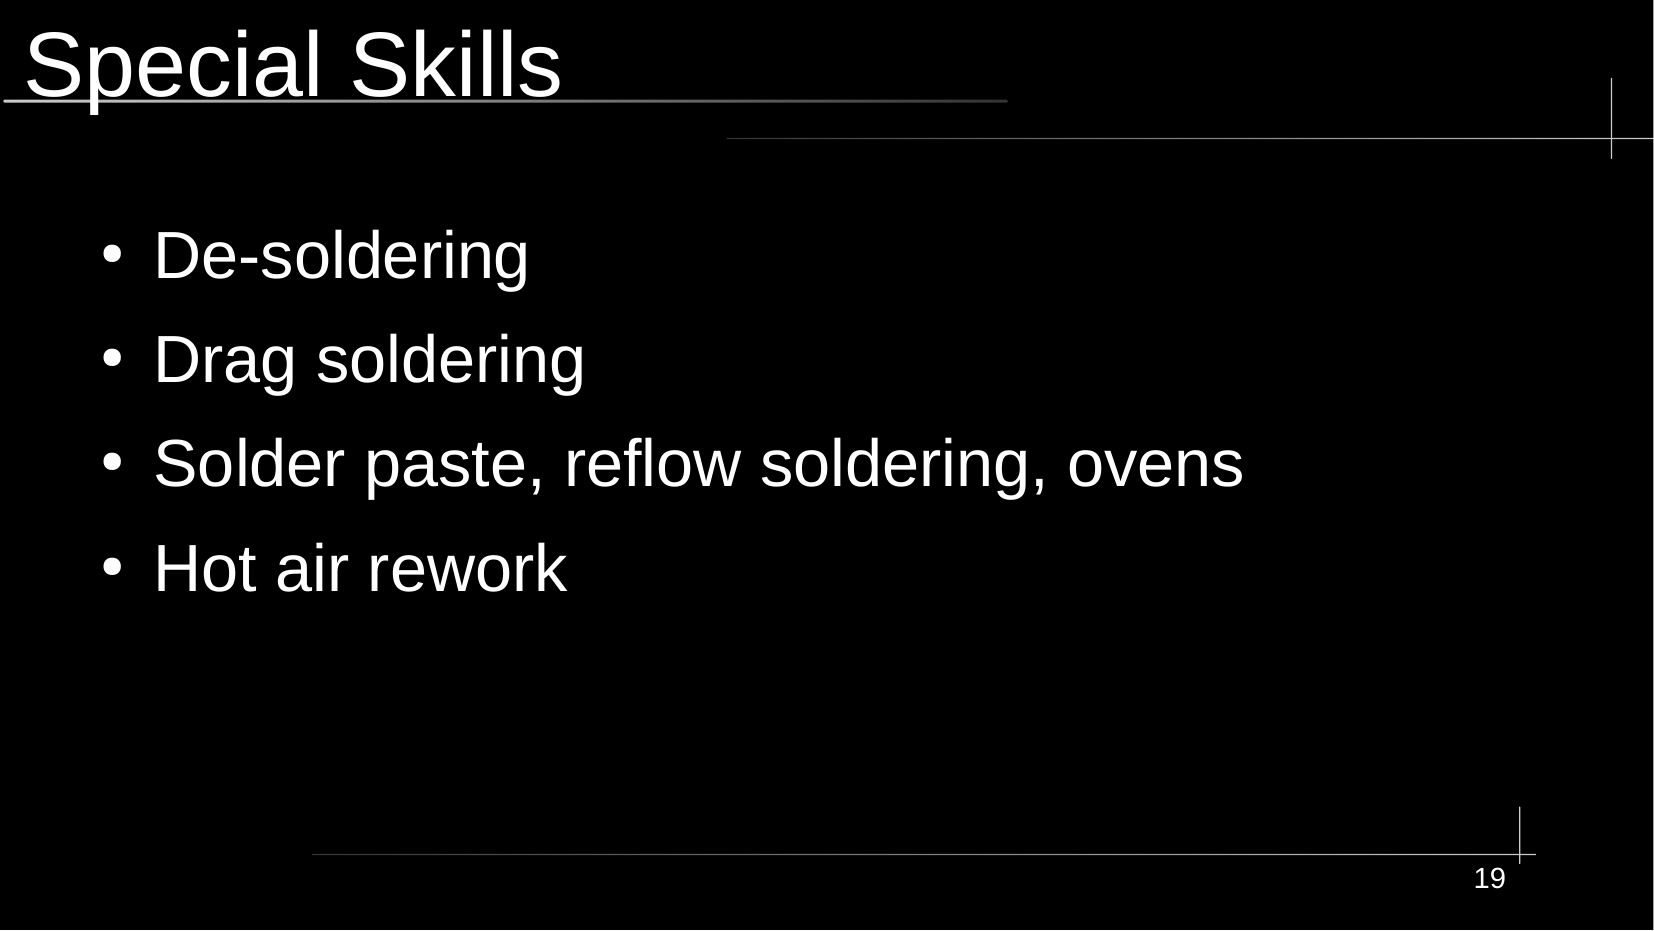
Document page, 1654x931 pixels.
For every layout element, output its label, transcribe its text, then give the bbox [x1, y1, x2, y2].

list De-soldering Drag soldering Solder paste, reflow soldering, ovens Hot air rework [82, 217, 1571, 758]
title Special Skills [23, 11, 1589, 119]
